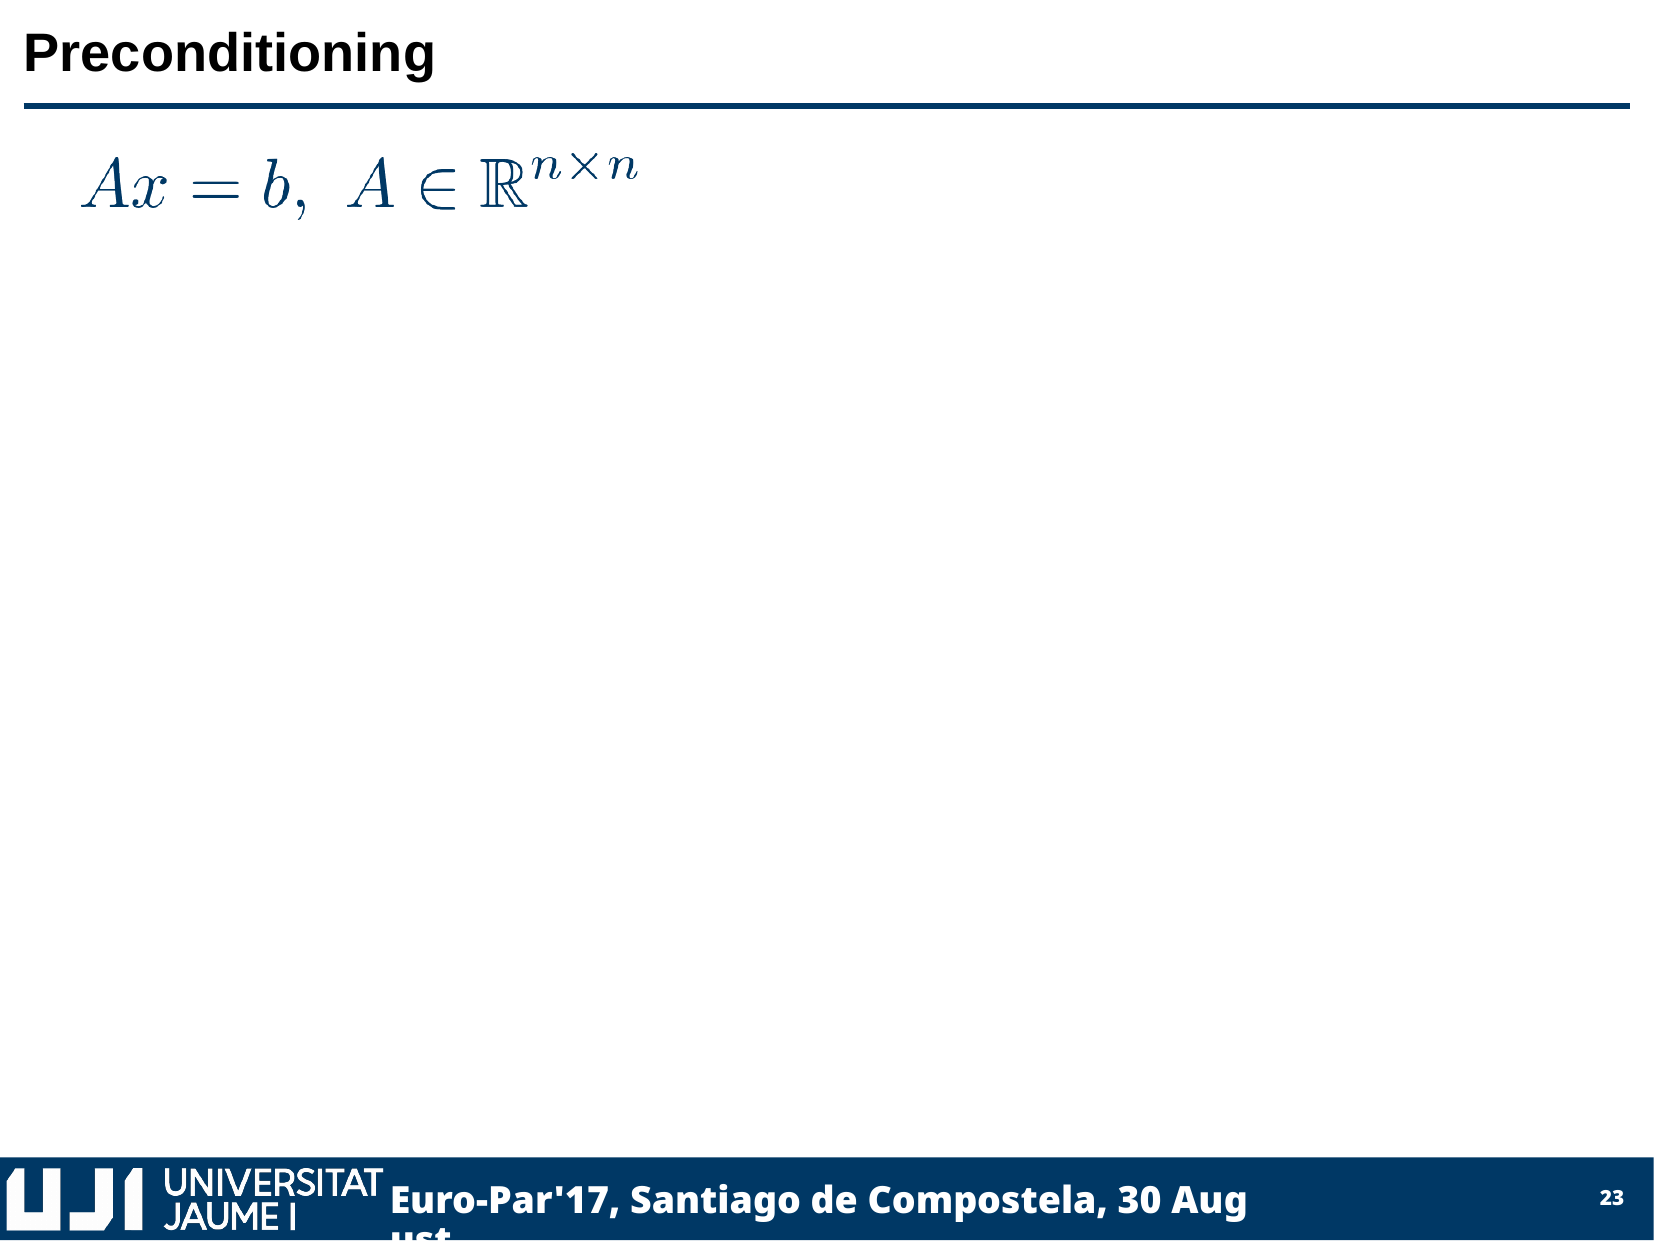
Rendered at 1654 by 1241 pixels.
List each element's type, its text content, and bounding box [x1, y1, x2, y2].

picture [0, 1158, 390, 1241]
picture [81, 153, 638, 220]
title Preconditioning [23, 0, 1630, 107]
